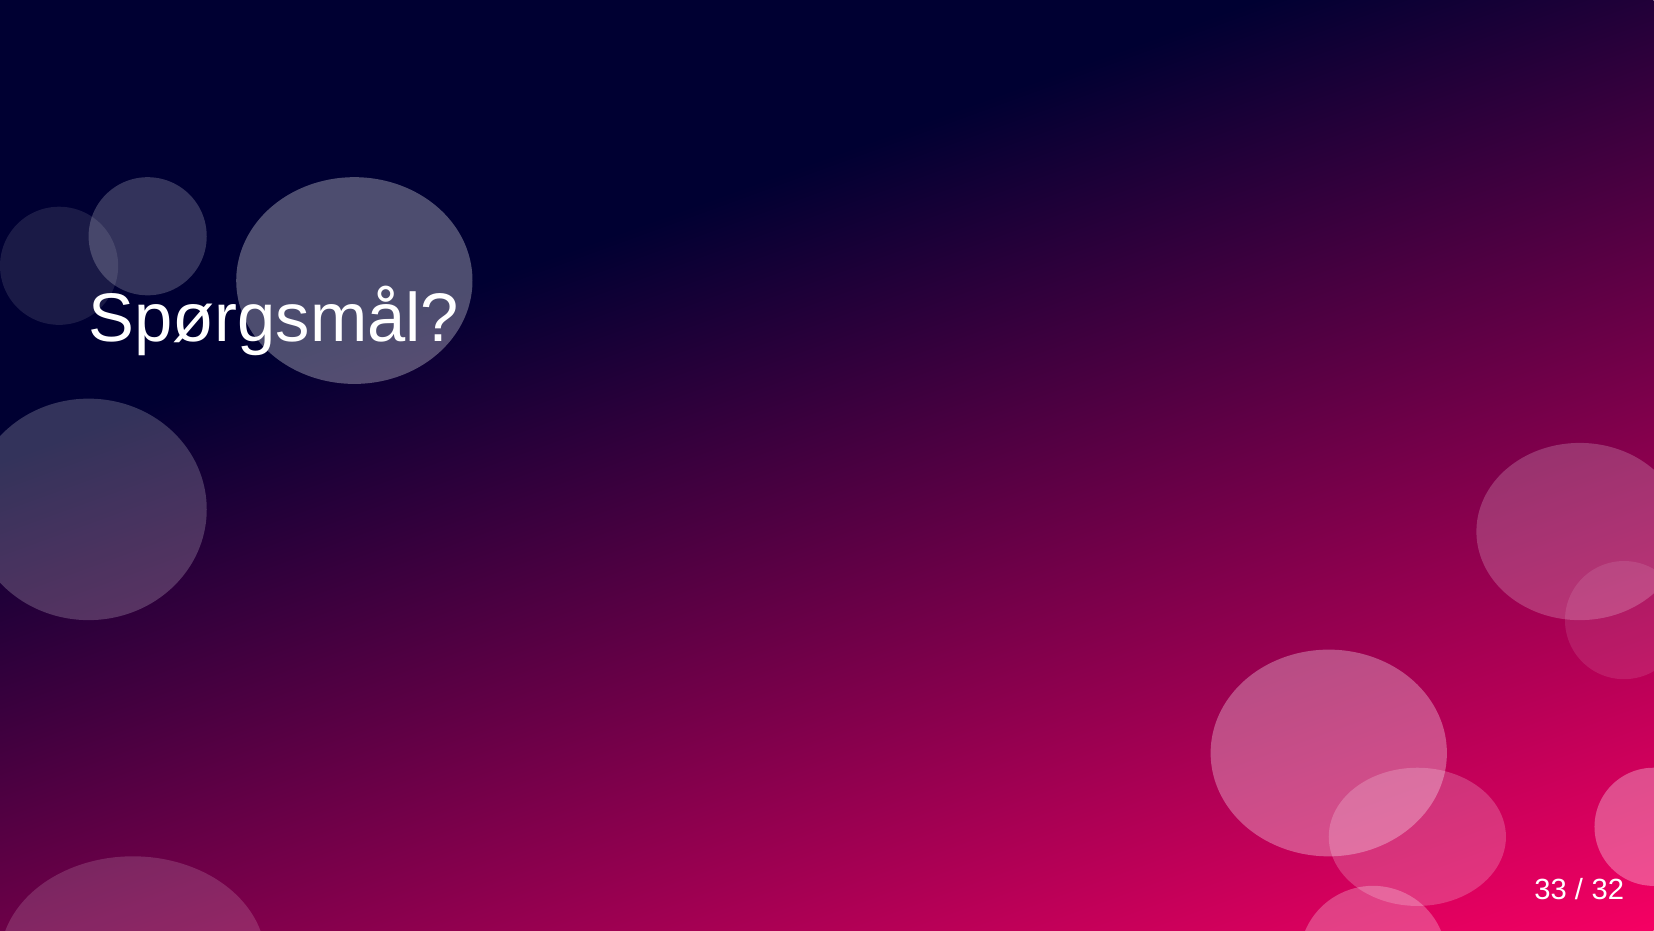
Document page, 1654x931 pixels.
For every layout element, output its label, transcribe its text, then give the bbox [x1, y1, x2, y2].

title Spørgsmål? [88, 236, 1565, 399]
